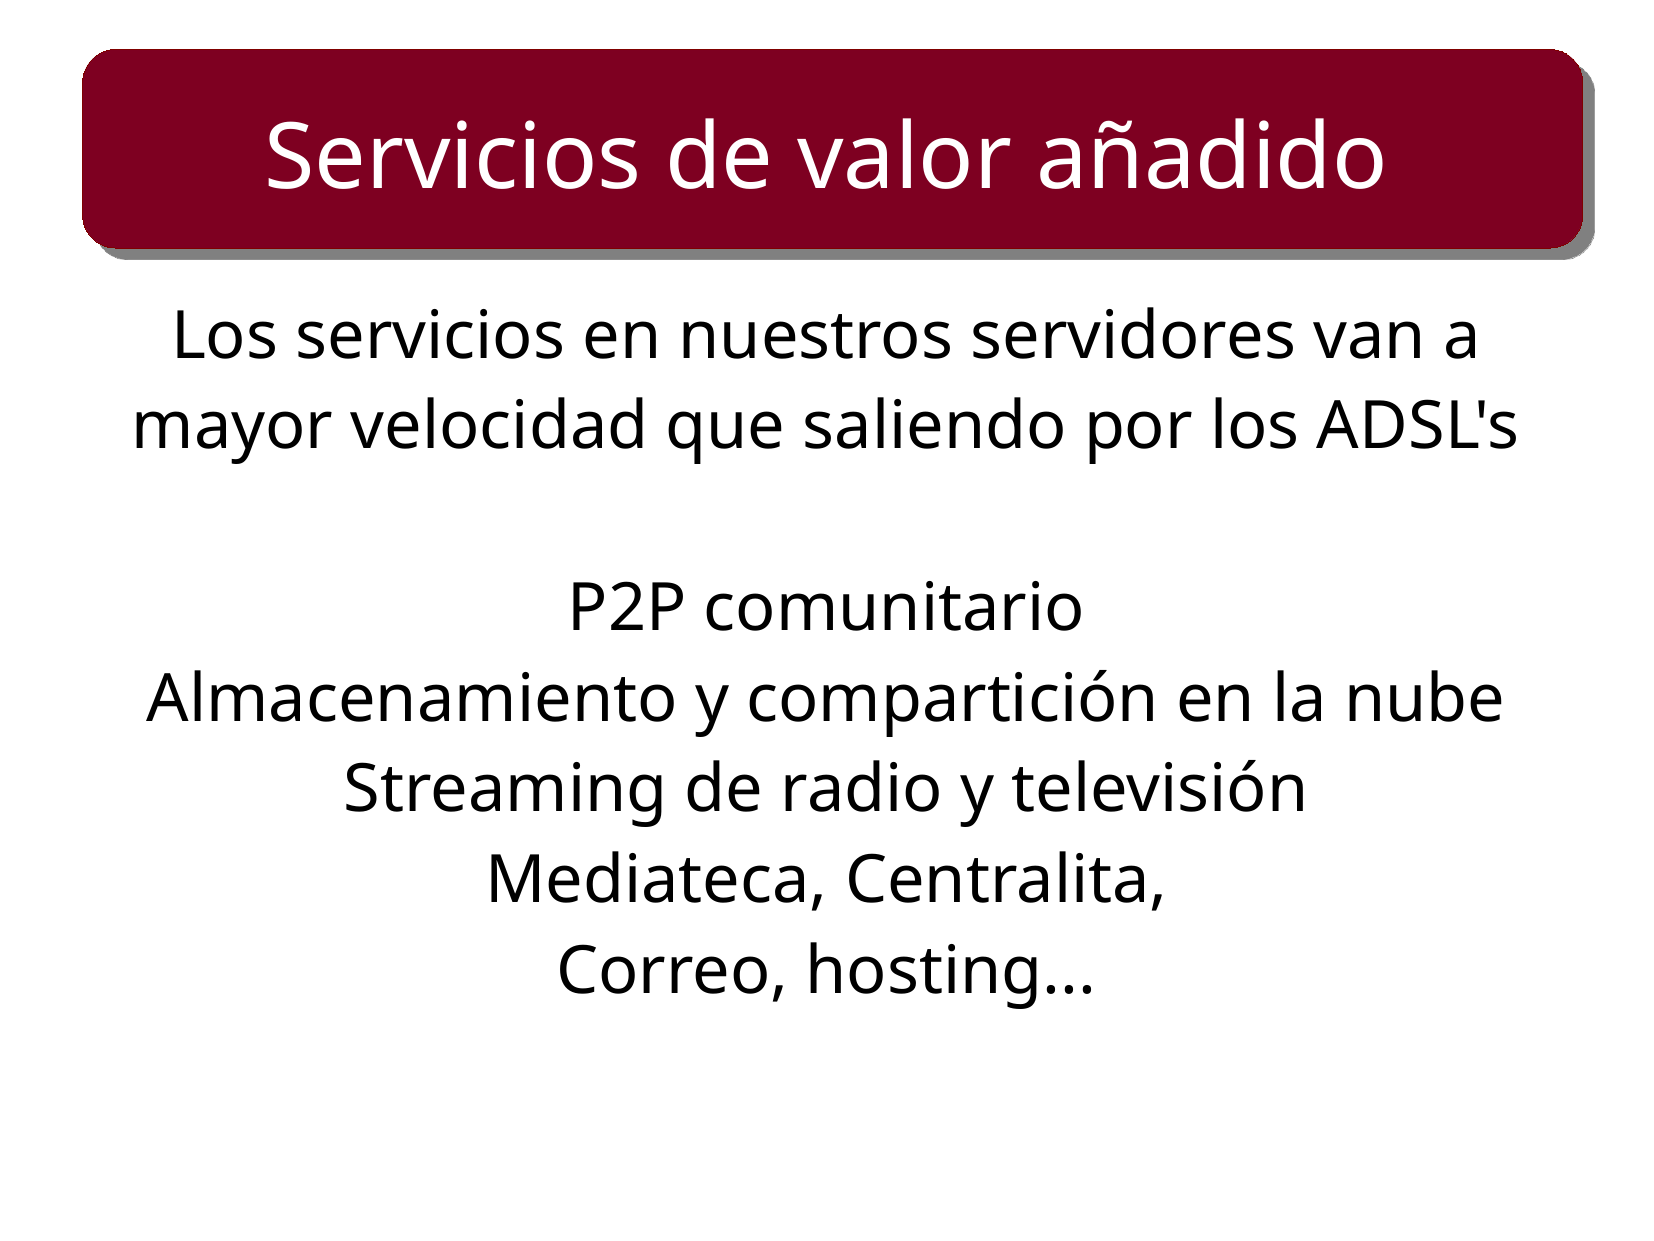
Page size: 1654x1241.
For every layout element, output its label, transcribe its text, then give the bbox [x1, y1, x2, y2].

subtitle Los servicios en nuestros servidores van a mayor velocidad que saliendo por los ADSL's P2P comunitario Almacenamiento y compartición en la nube Streaming de radio y televisión Mediateca, Centralita, Correo, hosting... [82, 290, 1571, 1010]
title Servicios de valor añadido [82, 49, 1571, 257]
